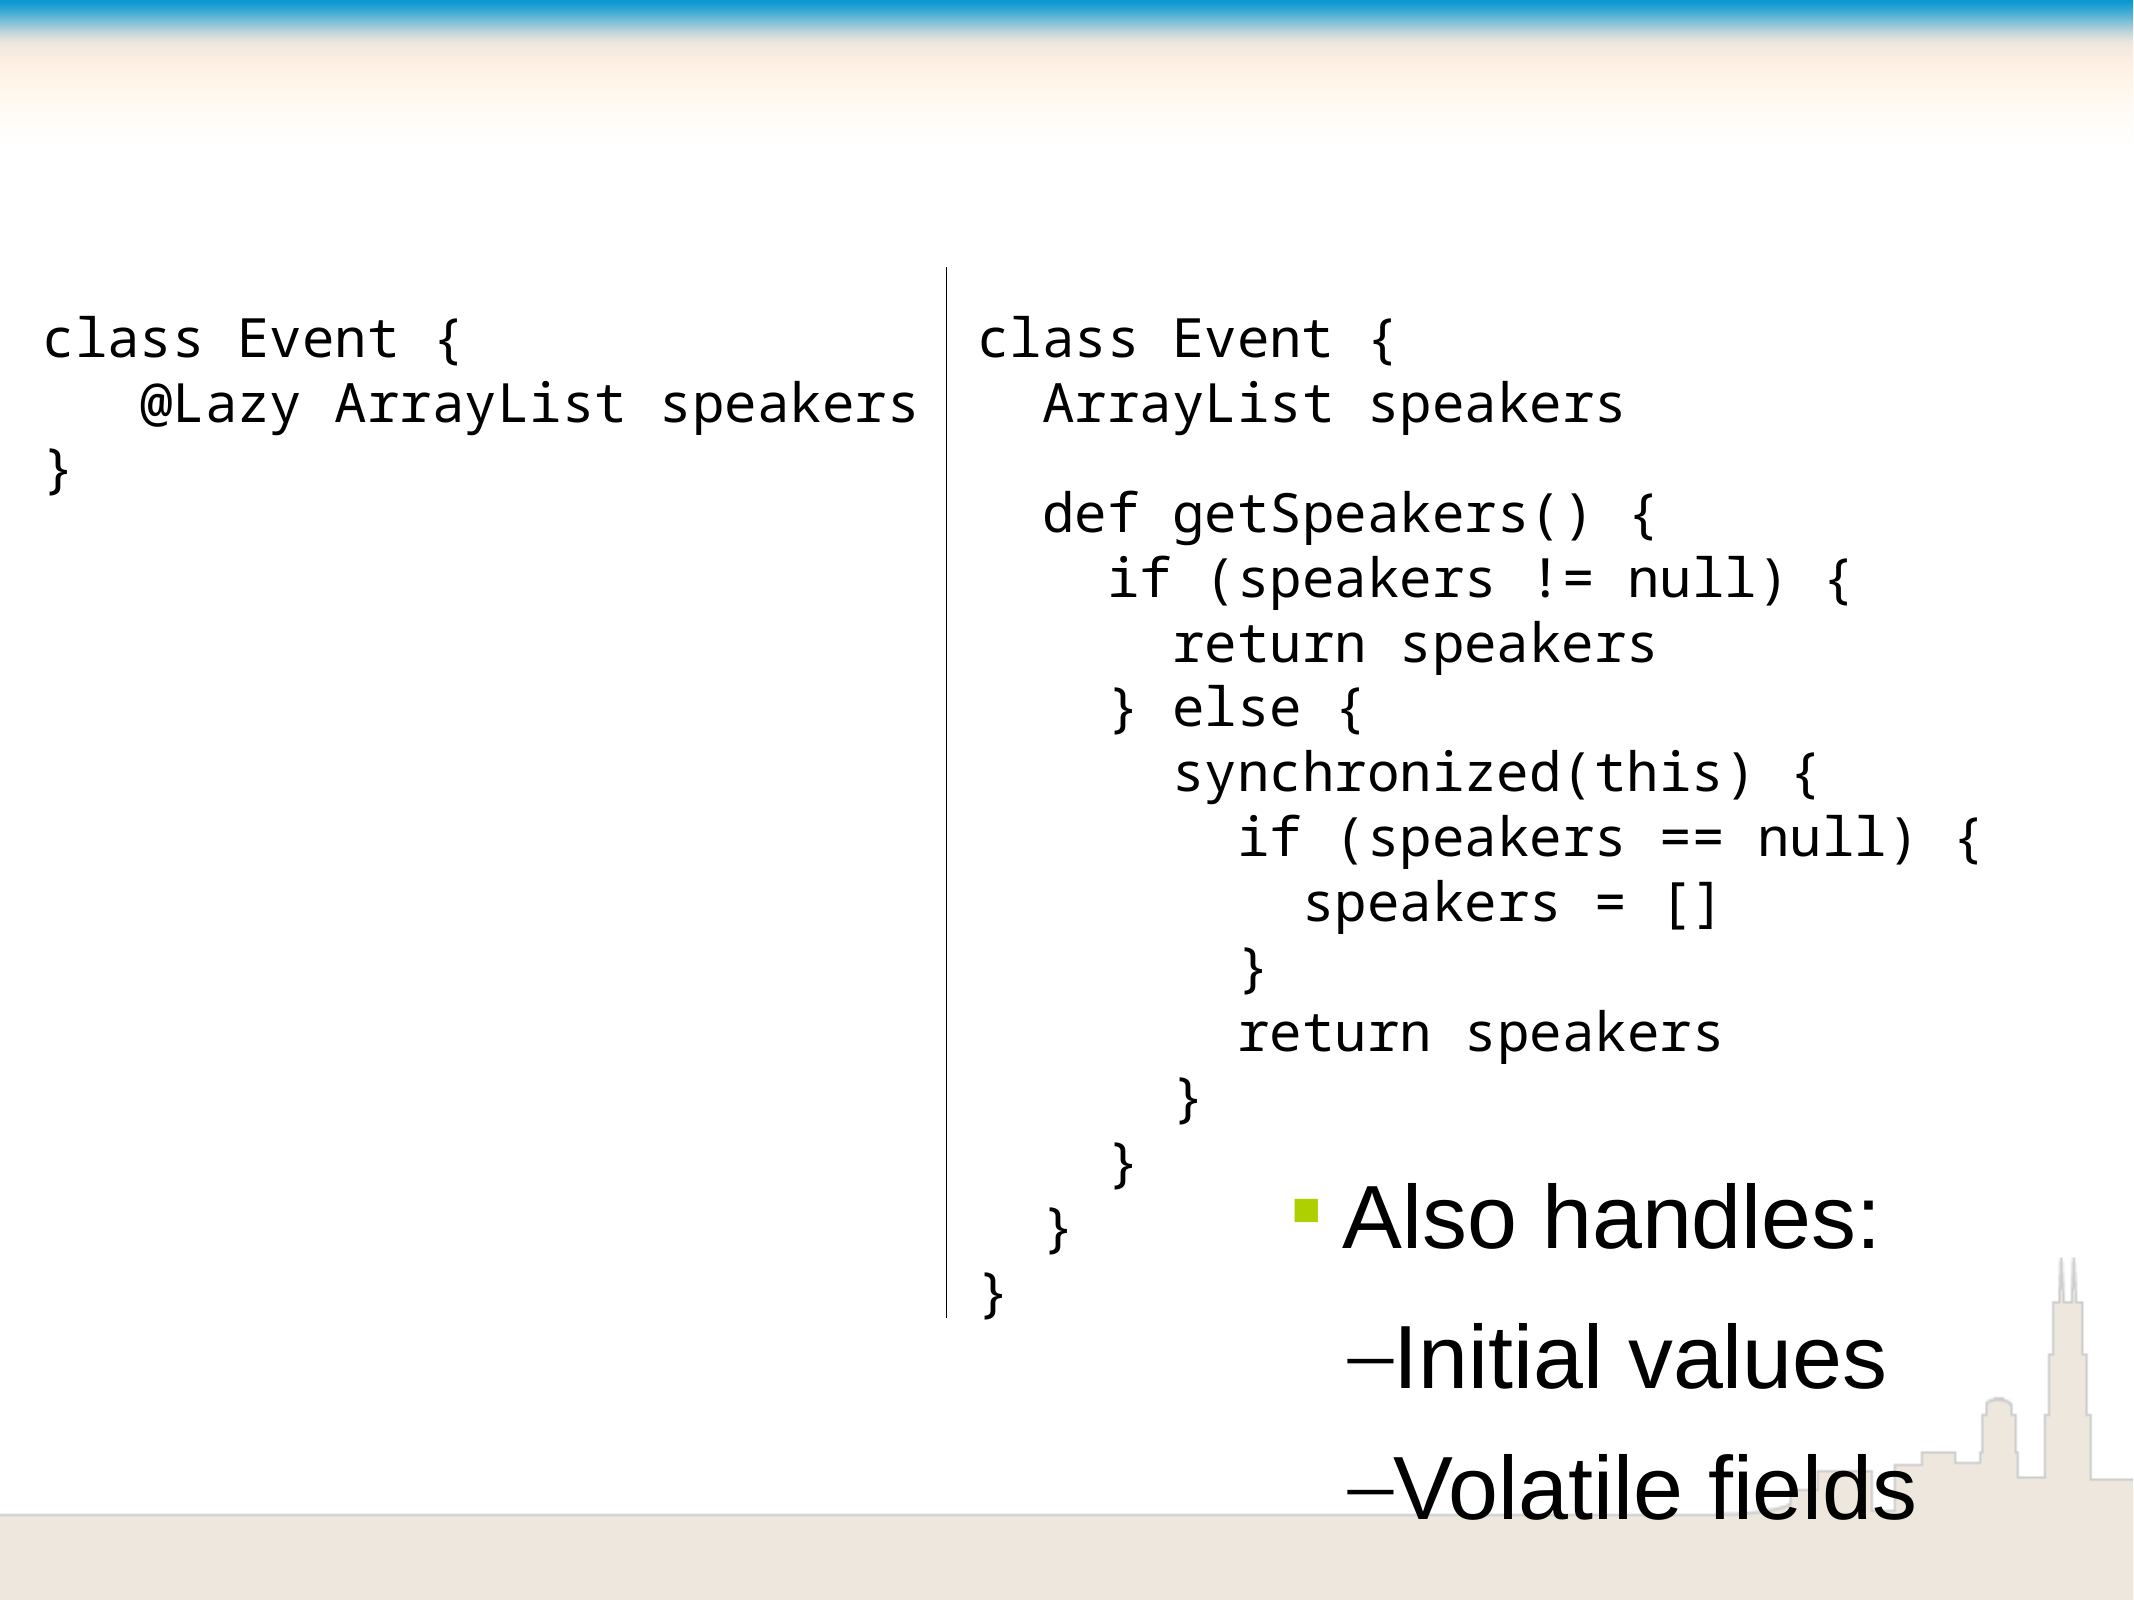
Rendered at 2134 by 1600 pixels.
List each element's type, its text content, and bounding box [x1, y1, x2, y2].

list Also handles: Initial values Volatile fields [1274, 1162, 2101, 1538]
text_box class Event { ArrayList speakers def getSpeakers() { if (speakers != null) { return speakers } else { synchronized(this) { if (speakers == null) { speakers = [] } return speakers } } } } [962, 295, 2063, 1330]
text_box class Event { @Lazy ArrayList speakers } [27, 295, 962, 1271]
picture [0, 4, 2134, 1600]
